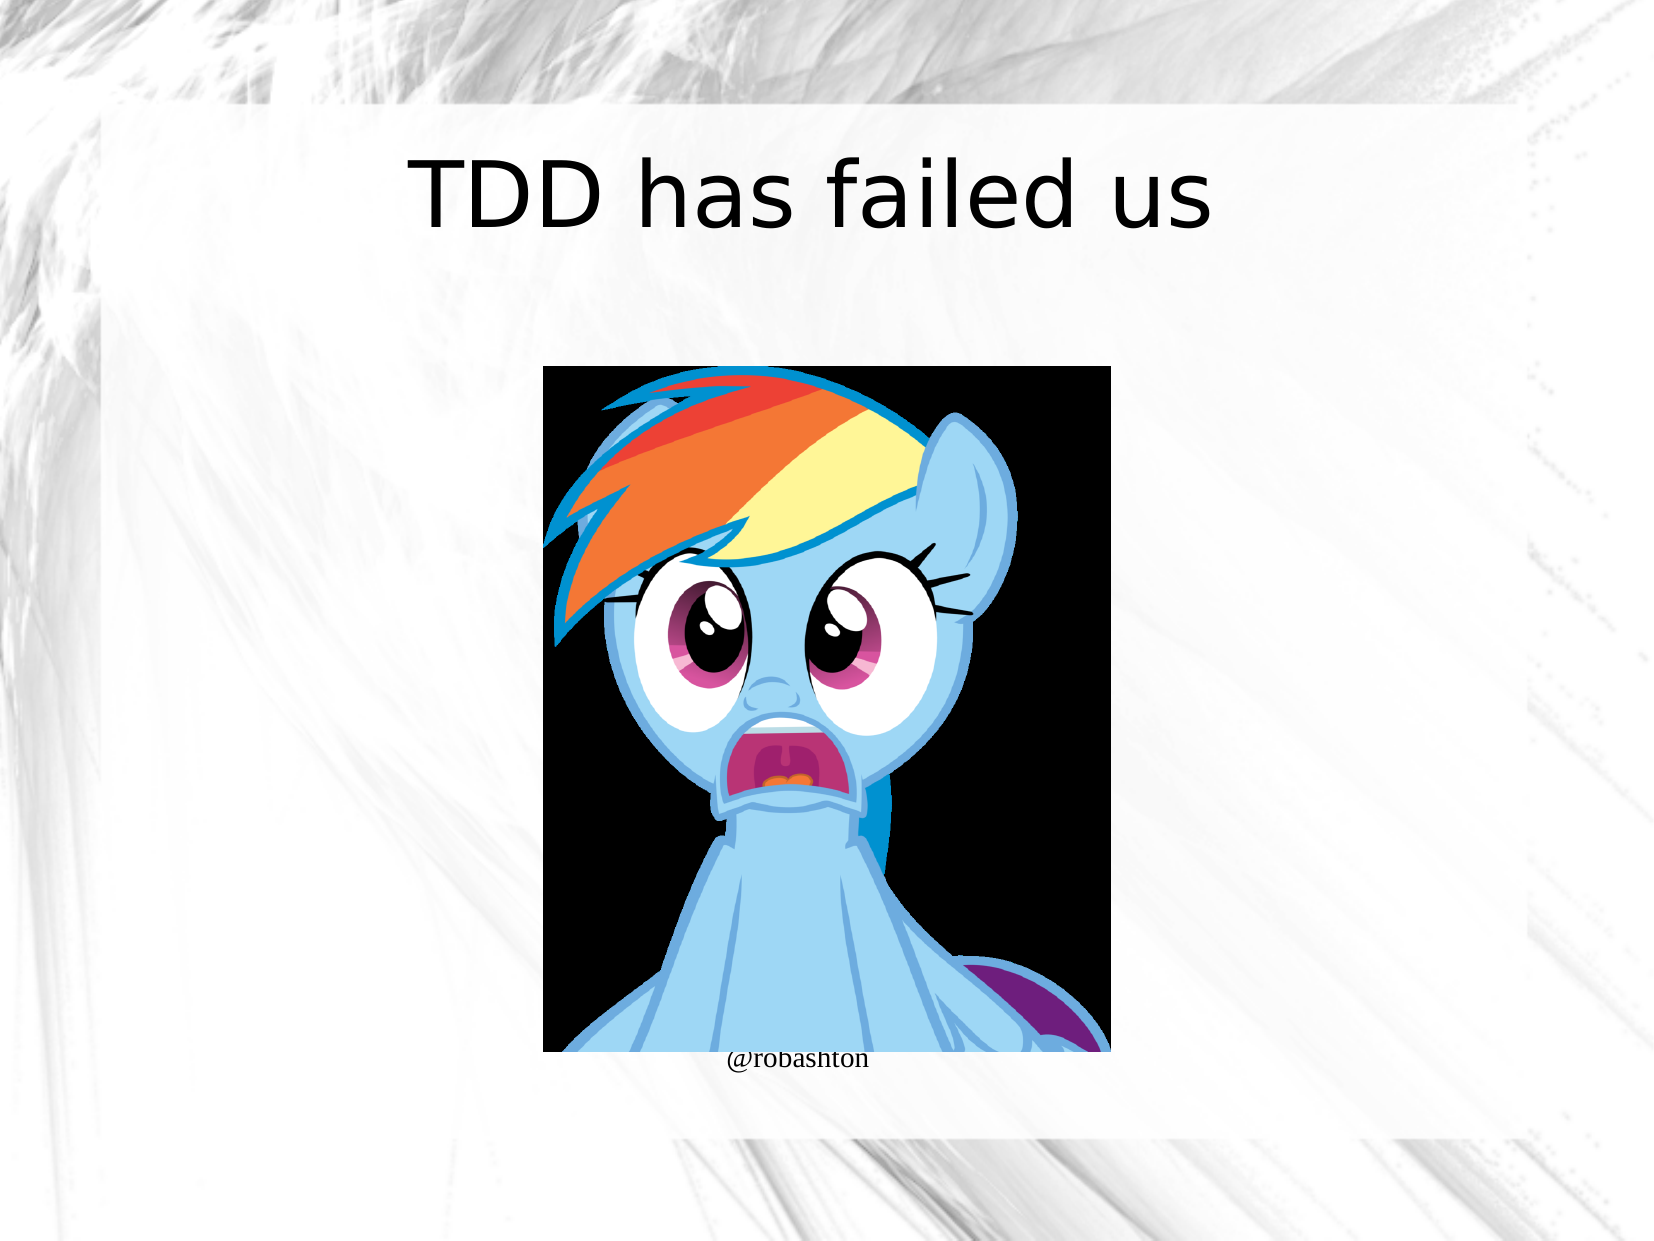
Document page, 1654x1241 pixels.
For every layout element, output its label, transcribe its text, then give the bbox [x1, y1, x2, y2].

title TDD has failed us [118, 112, 1506, 281]
picture [0, 0, 1654, 1241]
